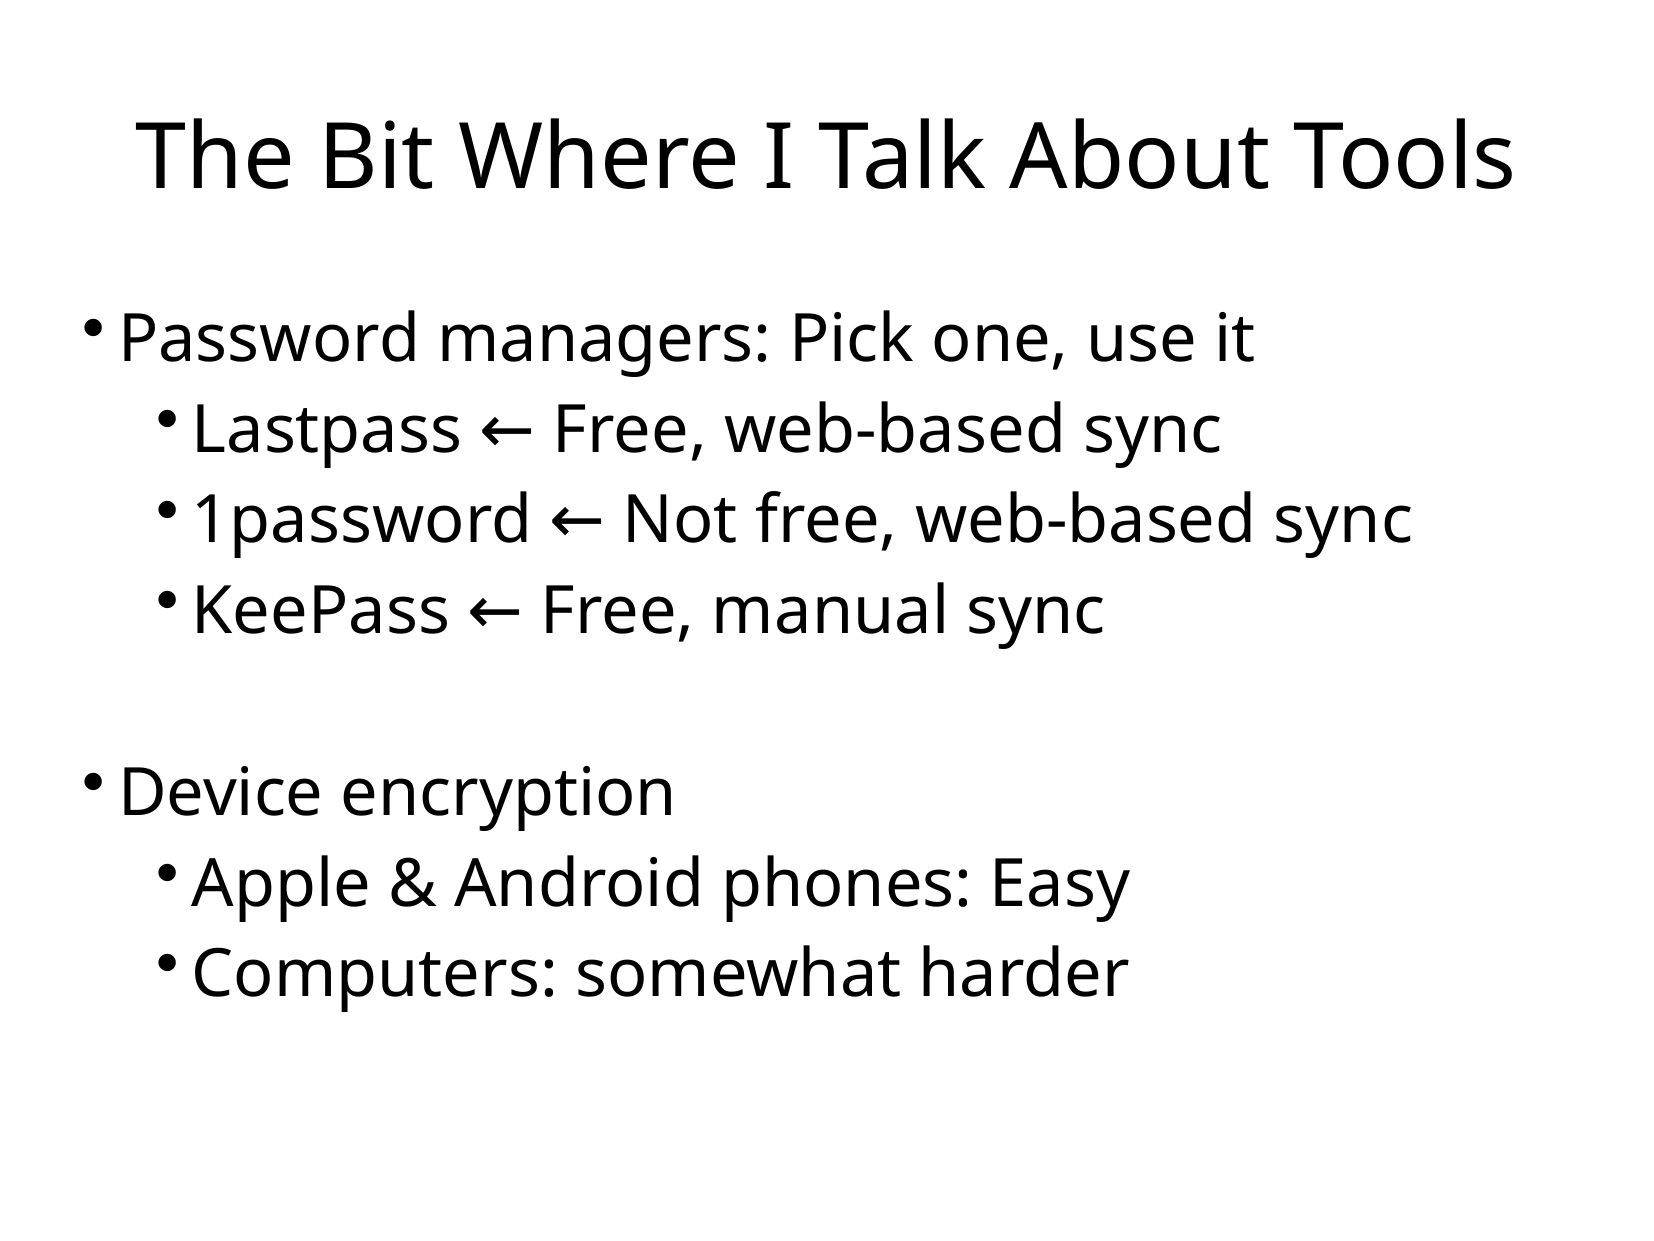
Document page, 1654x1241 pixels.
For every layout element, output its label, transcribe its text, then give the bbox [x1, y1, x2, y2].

subtitle Password managers: Pick one, use it Lastpass ← Free, web-based sync 1password ← Not free, web-based sync KeePass ← Free, manual sync Device encryption Apple & Android phones: Easy Computers: somewhat harder [82, 290, 1571, 1010]
title The Bit Where I Talk About Tools [82, 49, 1571, 257]
